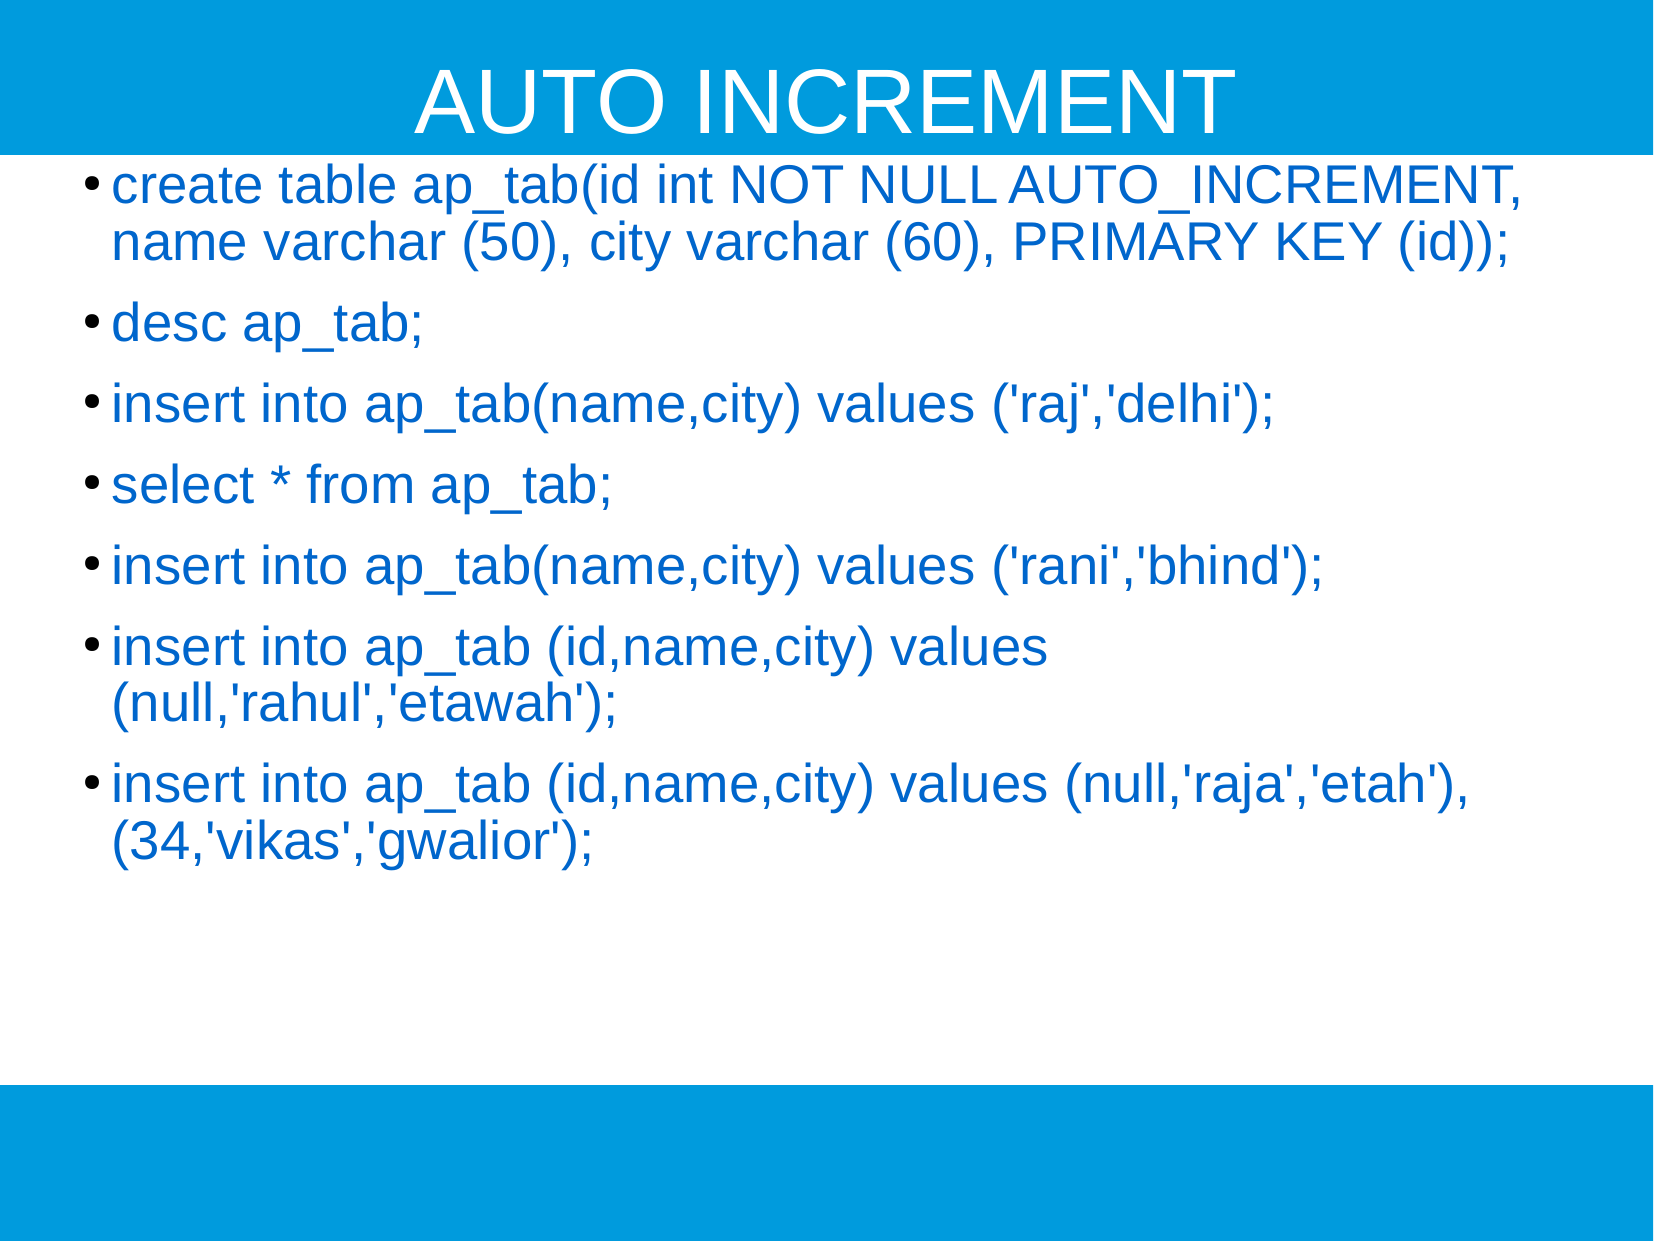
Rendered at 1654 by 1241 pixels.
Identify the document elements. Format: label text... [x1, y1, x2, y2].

title AUTO INCREMENT [82, 49, 1571, 153]
list create table ap_tab(id int NOT NULL AUTO_INCREMENT, name varchar (50), city varchar (60), PRIMARY KEY (id)); desc ap_tab; insert into ap_tab(name,city) values ('raj','delhi'); select * from ap_tab; insert into ap_tab(name,city) values ('rani','bhind'); insert into ap_tab (id,name,city) values (null,'rahul','etawah'); insert into ap_tab (id,name,city) values (null,'raja','etah'),(34,'vikas','gwalior'); [82, 153, 1571, 874]
